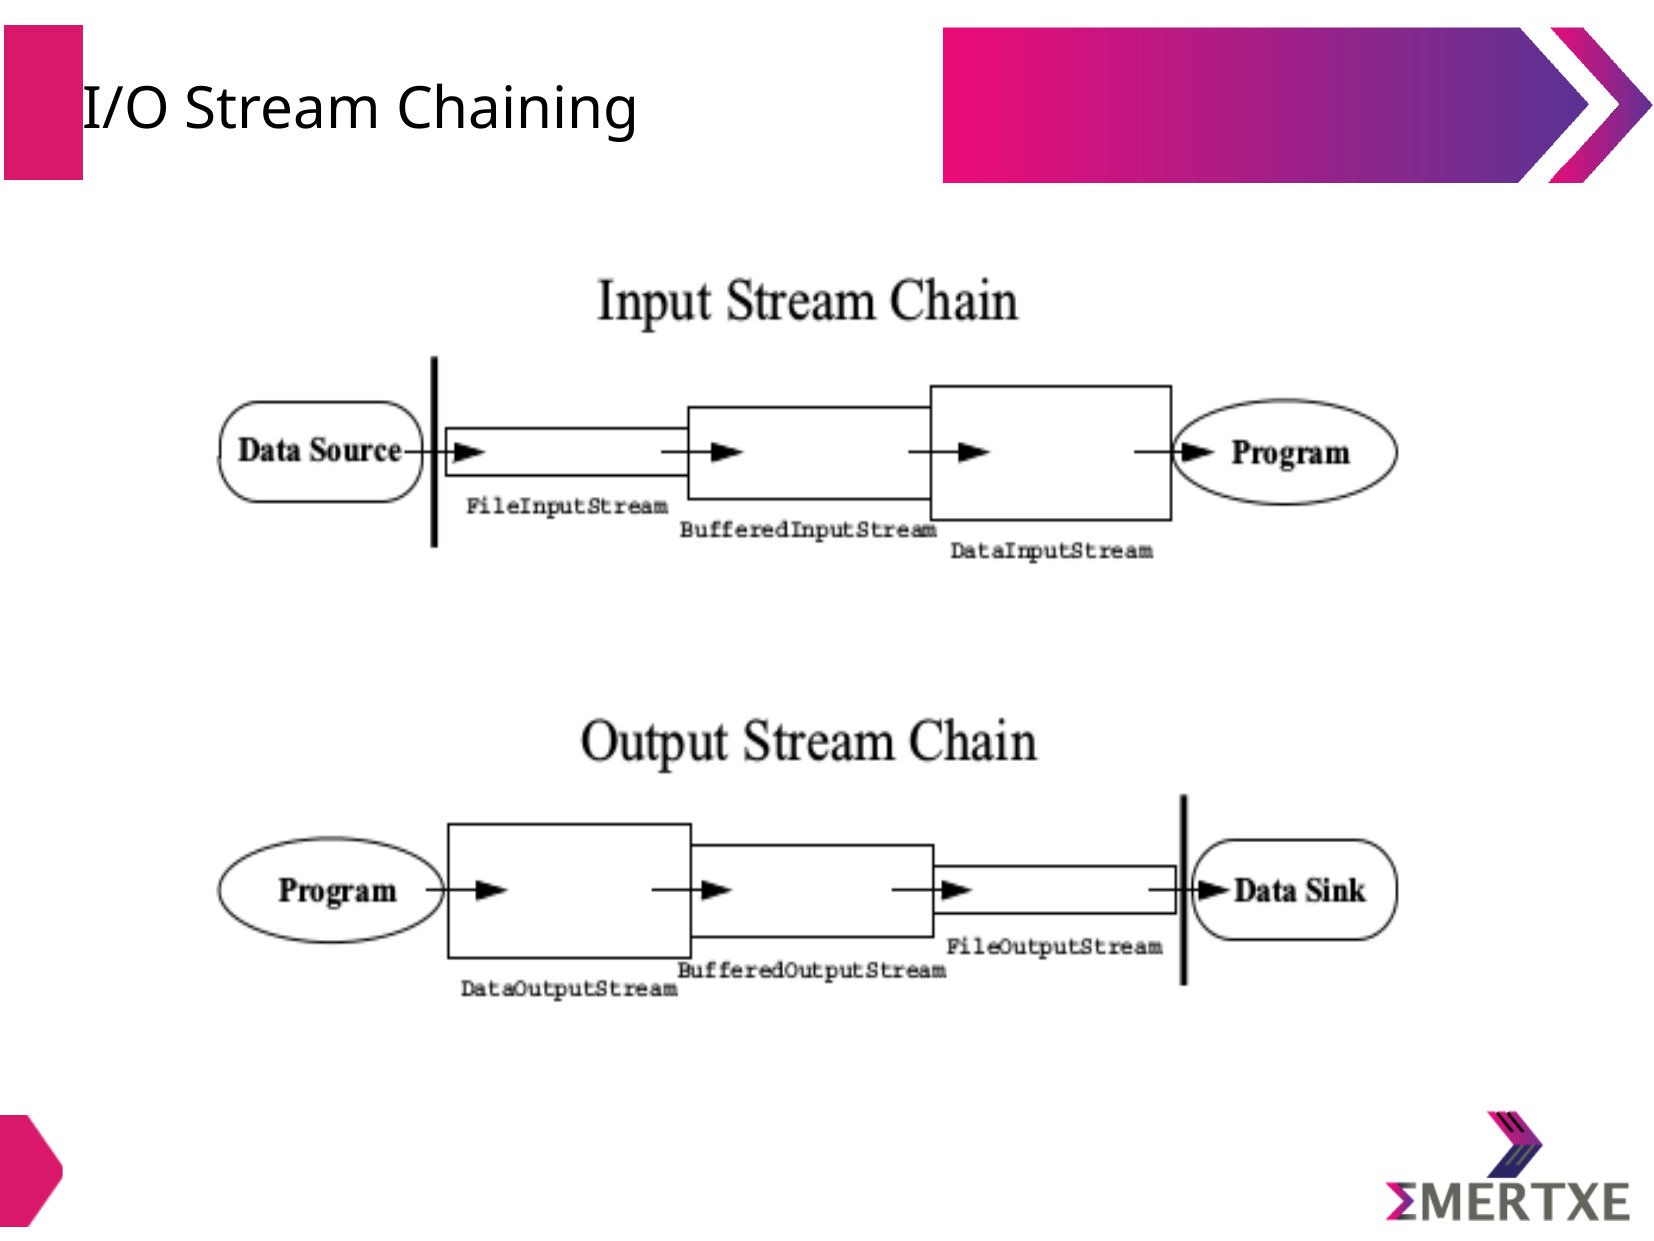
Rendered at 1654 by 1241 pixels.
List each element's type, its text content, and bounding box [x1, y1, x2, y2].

picture [1385, 1107, 1631, 1221]
title I/O Stream Chaining [82, 2, 1571, 210]
picture [1571, 27, 1653, 183]
picture [165, 239, 1501, 1066]
